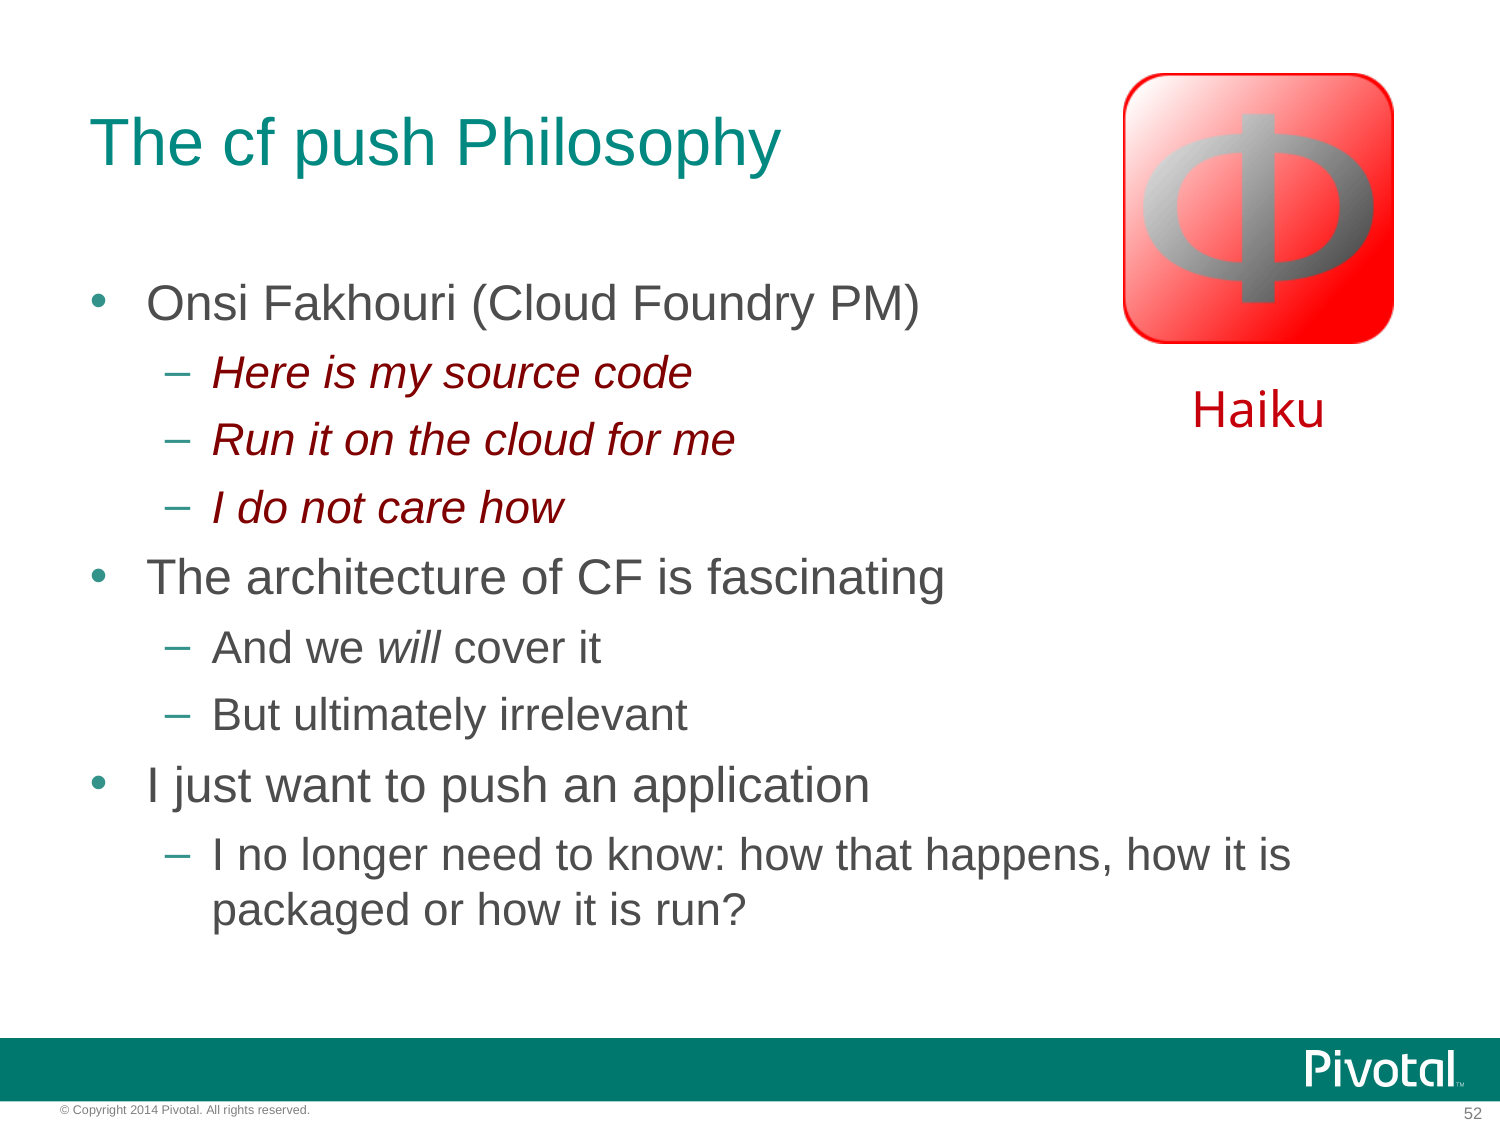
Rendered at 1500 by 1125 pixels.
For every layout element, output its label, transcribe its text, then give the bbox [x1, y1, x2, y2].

picture [1123, 73, 1394, 344]
title The cf push Philosophy [75, 45, 1426, 233]
list Onsi Fakhouri (Cloud Foundry PM) Here is my source code Run it on the cloud for me I do not care how The architecture of CF is fascinating And we will cover it But ultimately irrelevant I just want to push an application I no longer need to know: how that happens, how it is packaged or how it is run? [75, 262, 1426, 1005]
picture [1306, 1050, 1464, 1087]
text_box Haiku [1176, 370, 1341, 445]
